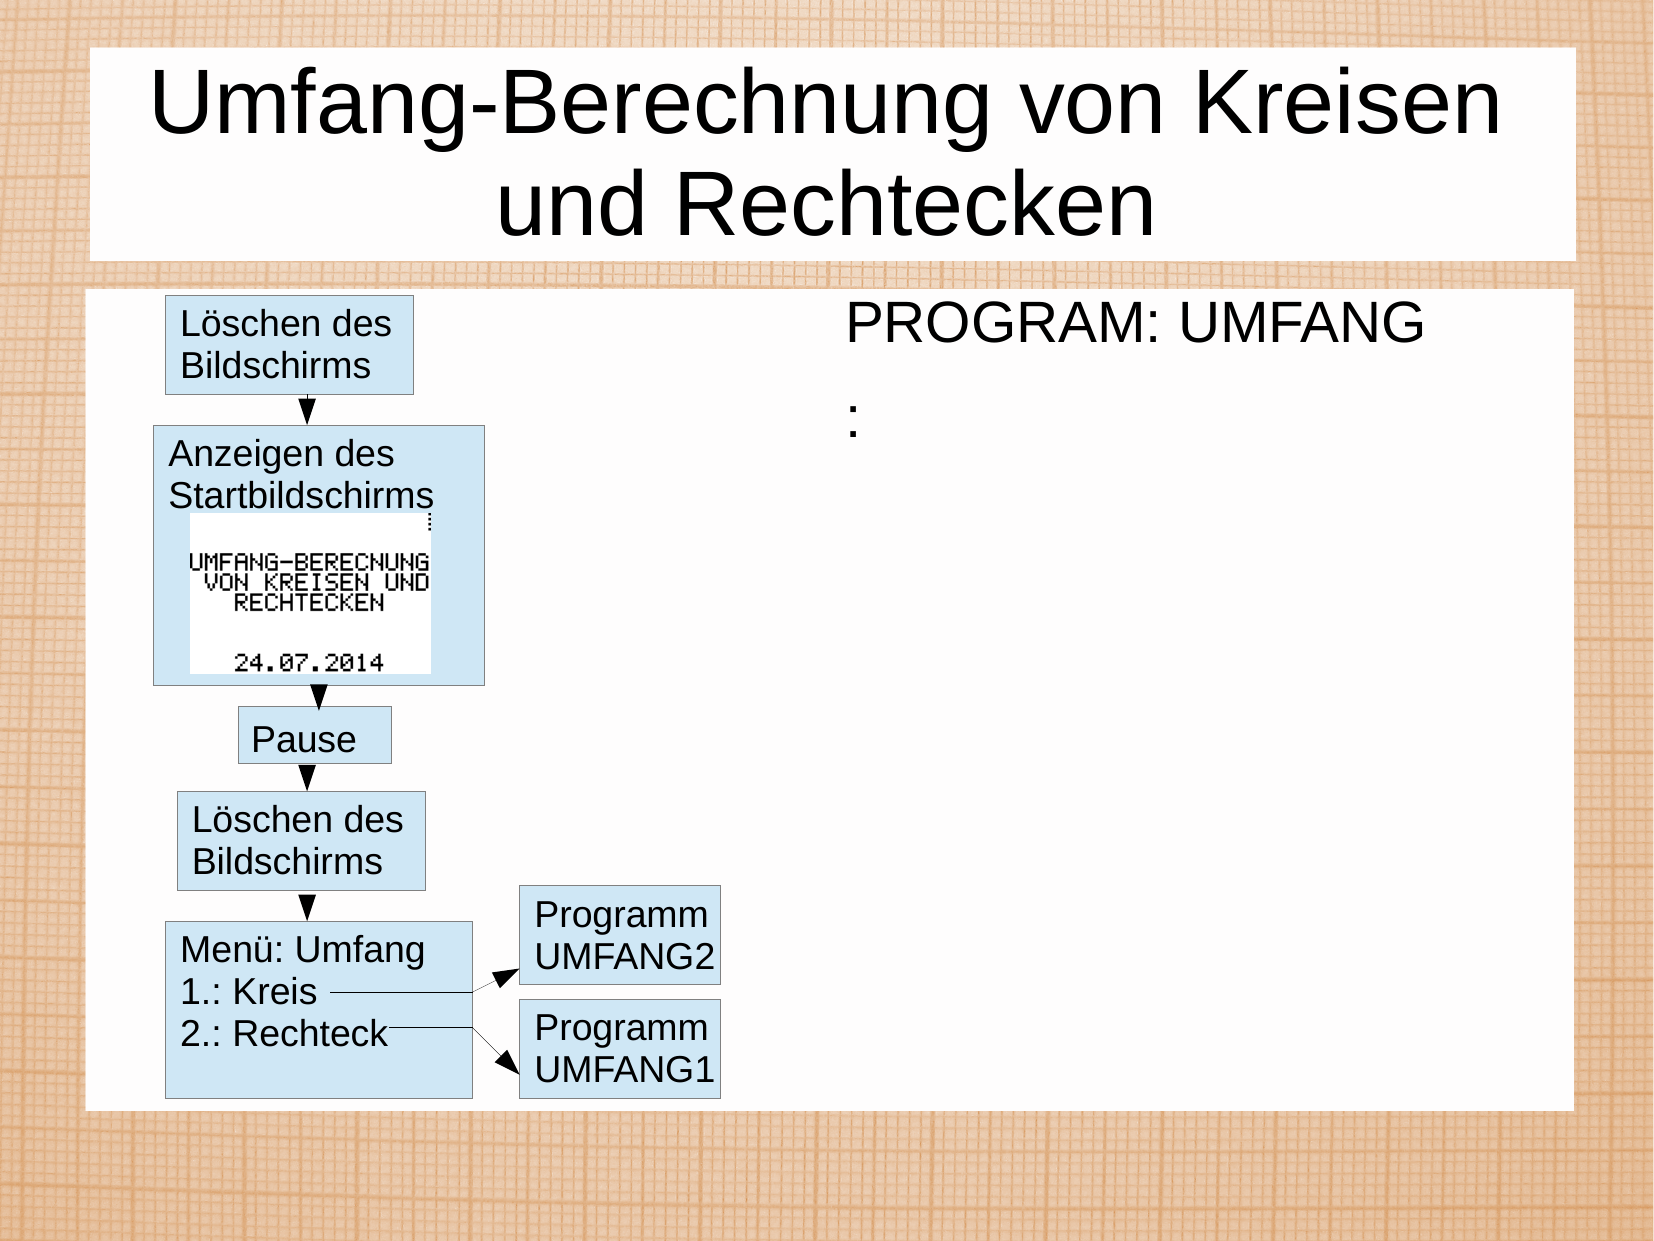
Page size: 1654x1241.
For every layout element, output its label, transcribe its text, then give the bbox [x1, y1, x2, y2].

text_box Löschen des Bildschirms [177, 791, 461, 891]
text_box [238, 706, 318, 710]
text_box [320, 706, 392, 764]
text_box [165, 1063, 473, 1099]
list PROGRAM: UMFANG : [845, 290, 1572, 1109]
text_box Anzeigen des Startbildschirms [153, 425, 485, 525]
text_box ProgrammUMFANG1 [519, 999, 745, 1099]
text_box [153, 525, 485, 686]
picture [0, 0, 1654, 1241]
text_box Menü: Umfang 1.: Kreis 2.: Rechteck [165, 921, 485, 1063]
text_box Löschen des Bildschirms [165, 295, 449, 395]
text_box Programm UMFANG2 [519, 885, 886, 985]
title Umfang-Berechnung von Kreisen und Rechtecken [82, 49, 1571, 257]
text_box Pause [236, 710, 390, 768]
